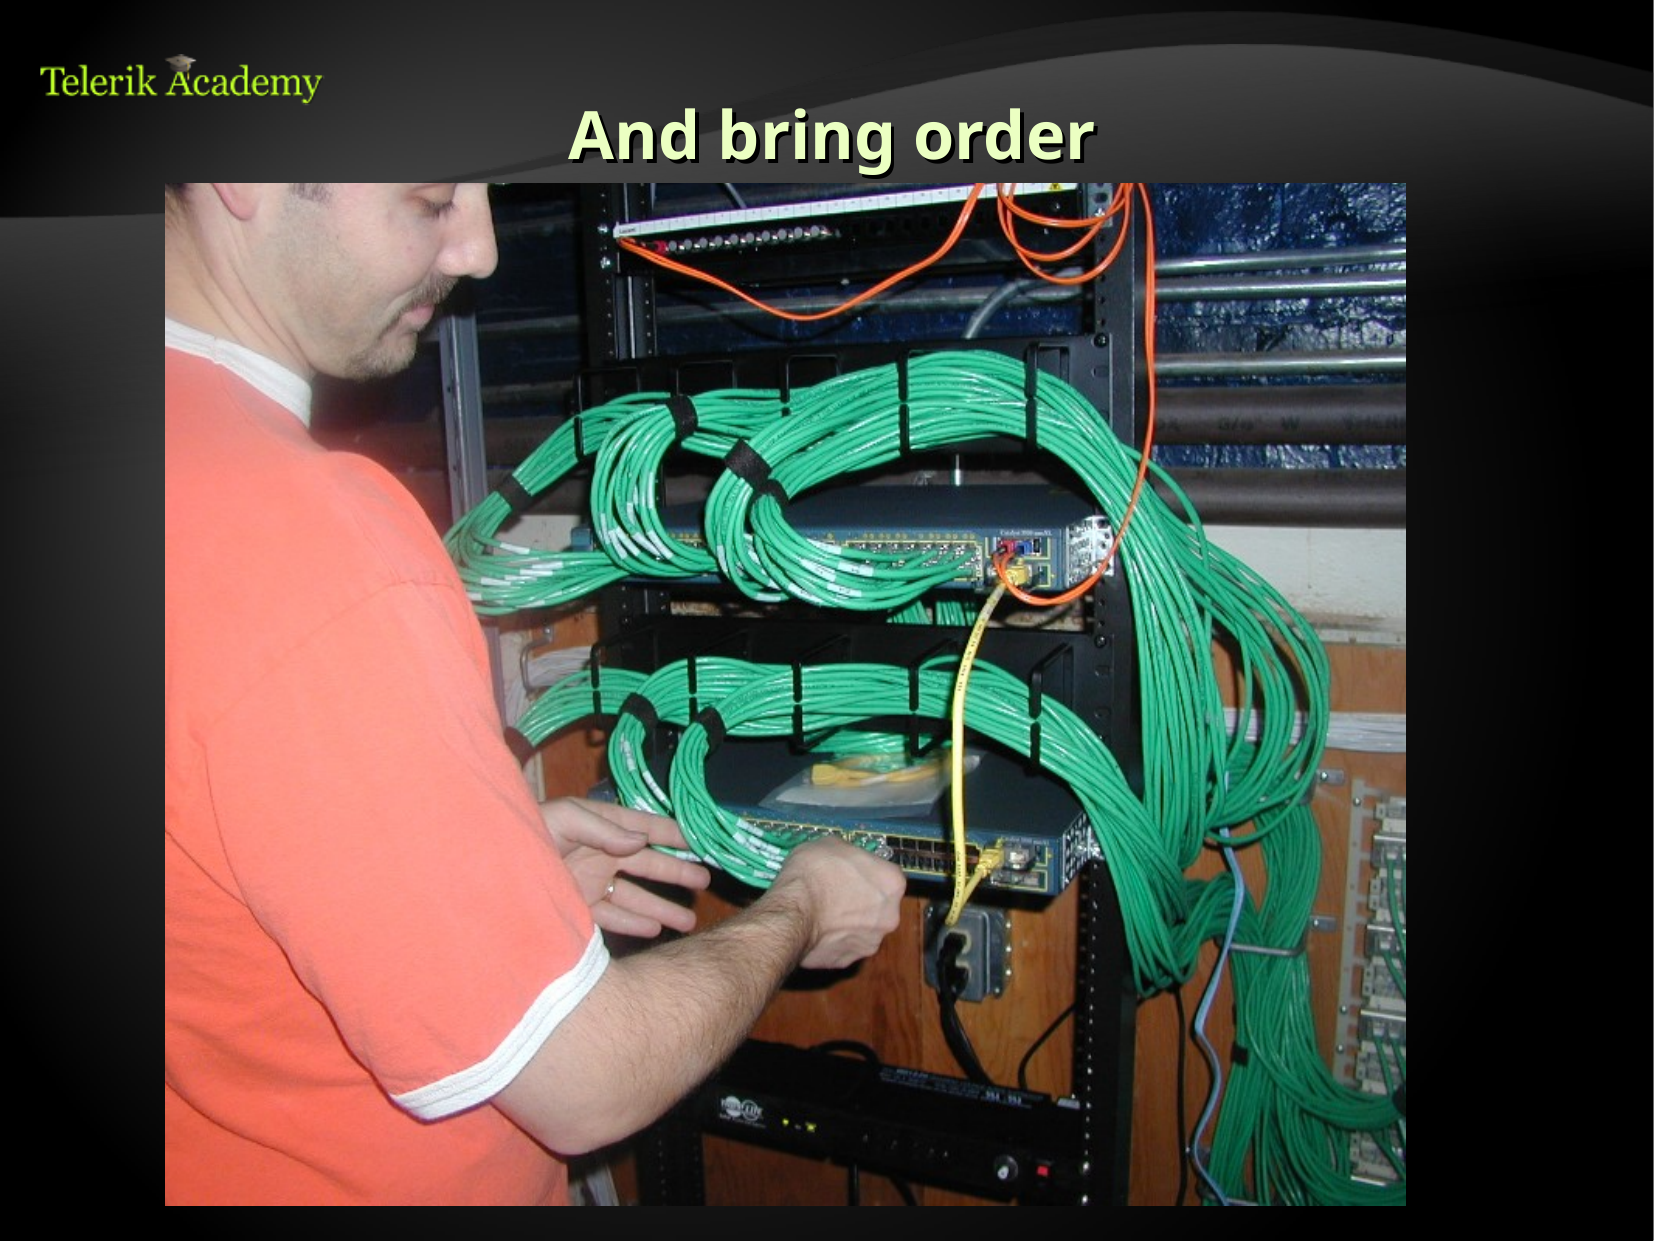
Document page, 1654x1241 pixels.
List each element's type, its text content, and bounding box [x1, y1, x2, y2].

picture [0, 0, 1654, 1241]
title And bring order [45, 18, 1621, 250]
